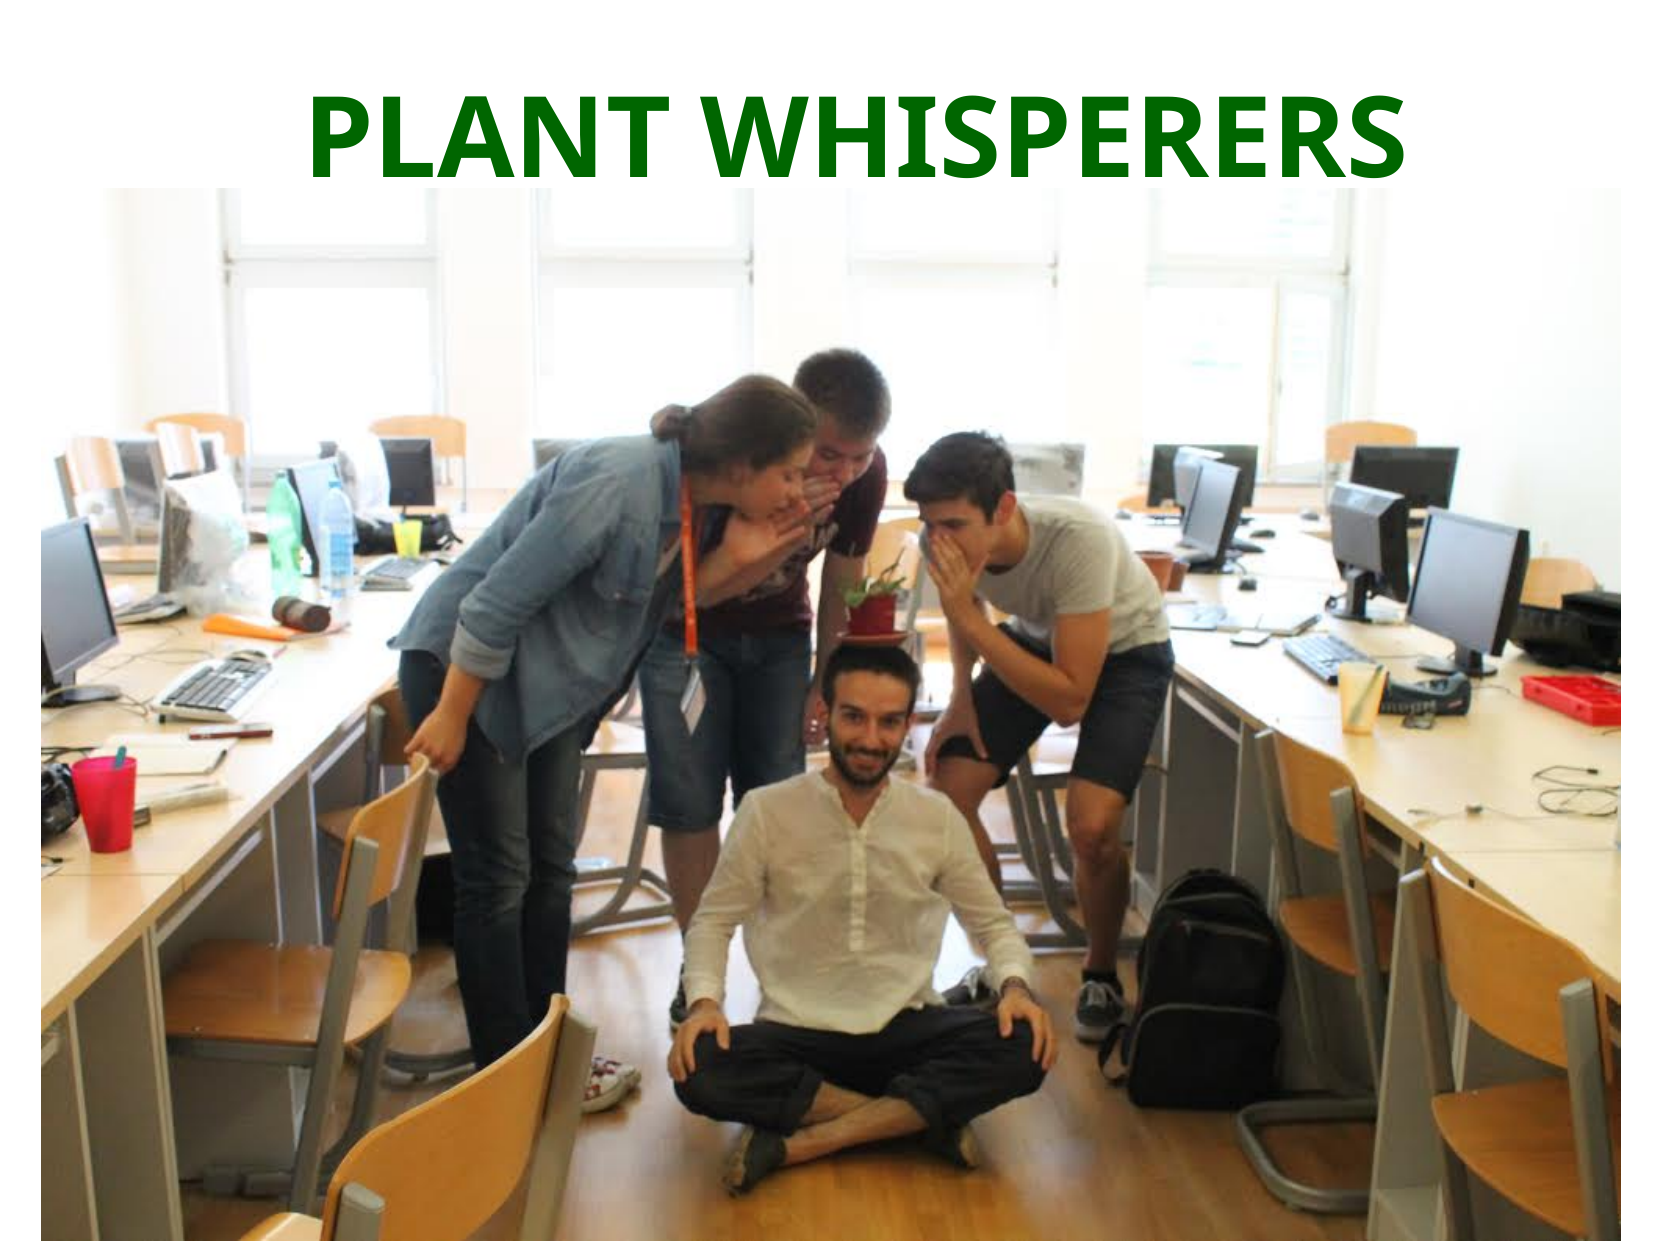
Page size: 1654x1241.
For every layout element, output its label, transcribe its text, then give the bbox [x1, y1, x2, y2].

picture [41, 188, 1621, 1241]
title PLANT WHISPERERS [112, 30, 1600, 238]
